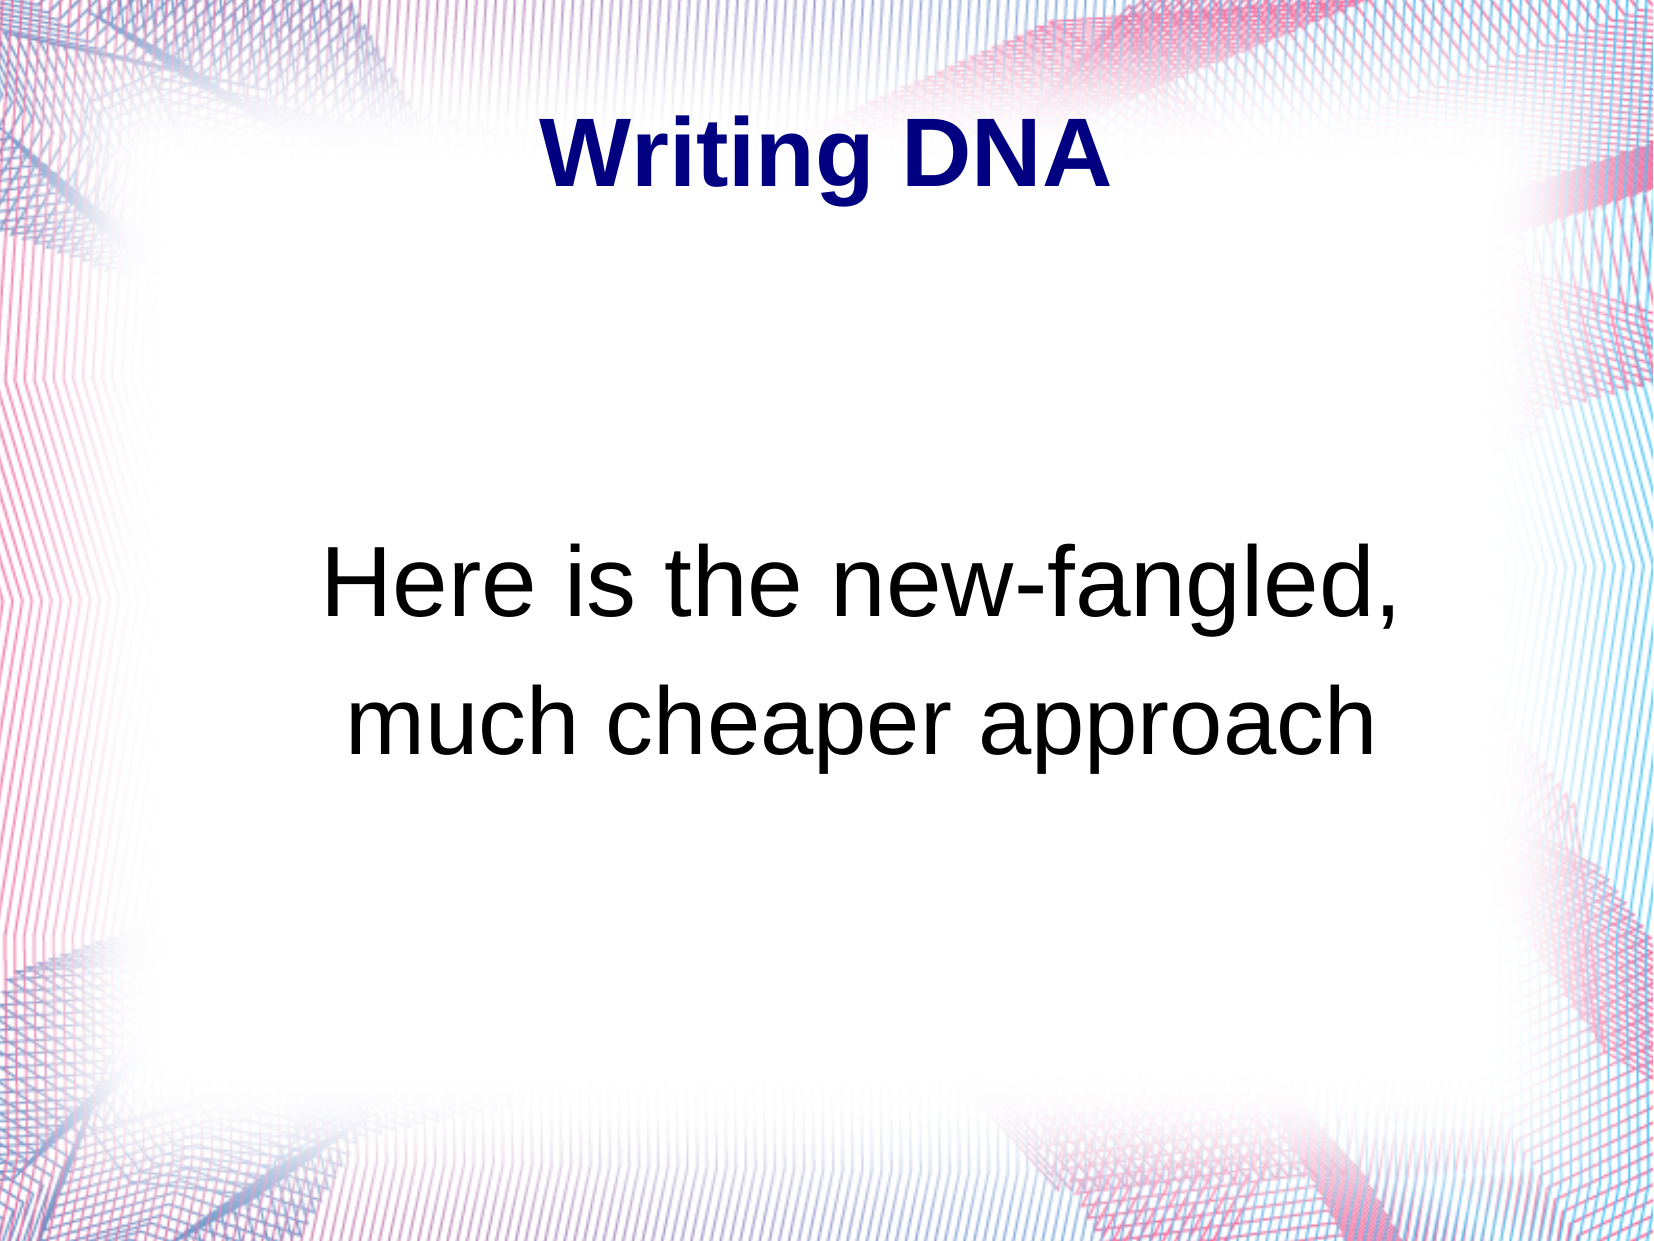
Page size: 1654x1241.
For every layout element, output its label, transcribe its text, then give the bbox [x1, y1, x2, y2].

picture [0, 0, 1654, 1241]
title Writing DNA [82, 49, 1571, 257]
list Here is the new-fangled, much cheaper approach [82, 290, 1571, 1109]
